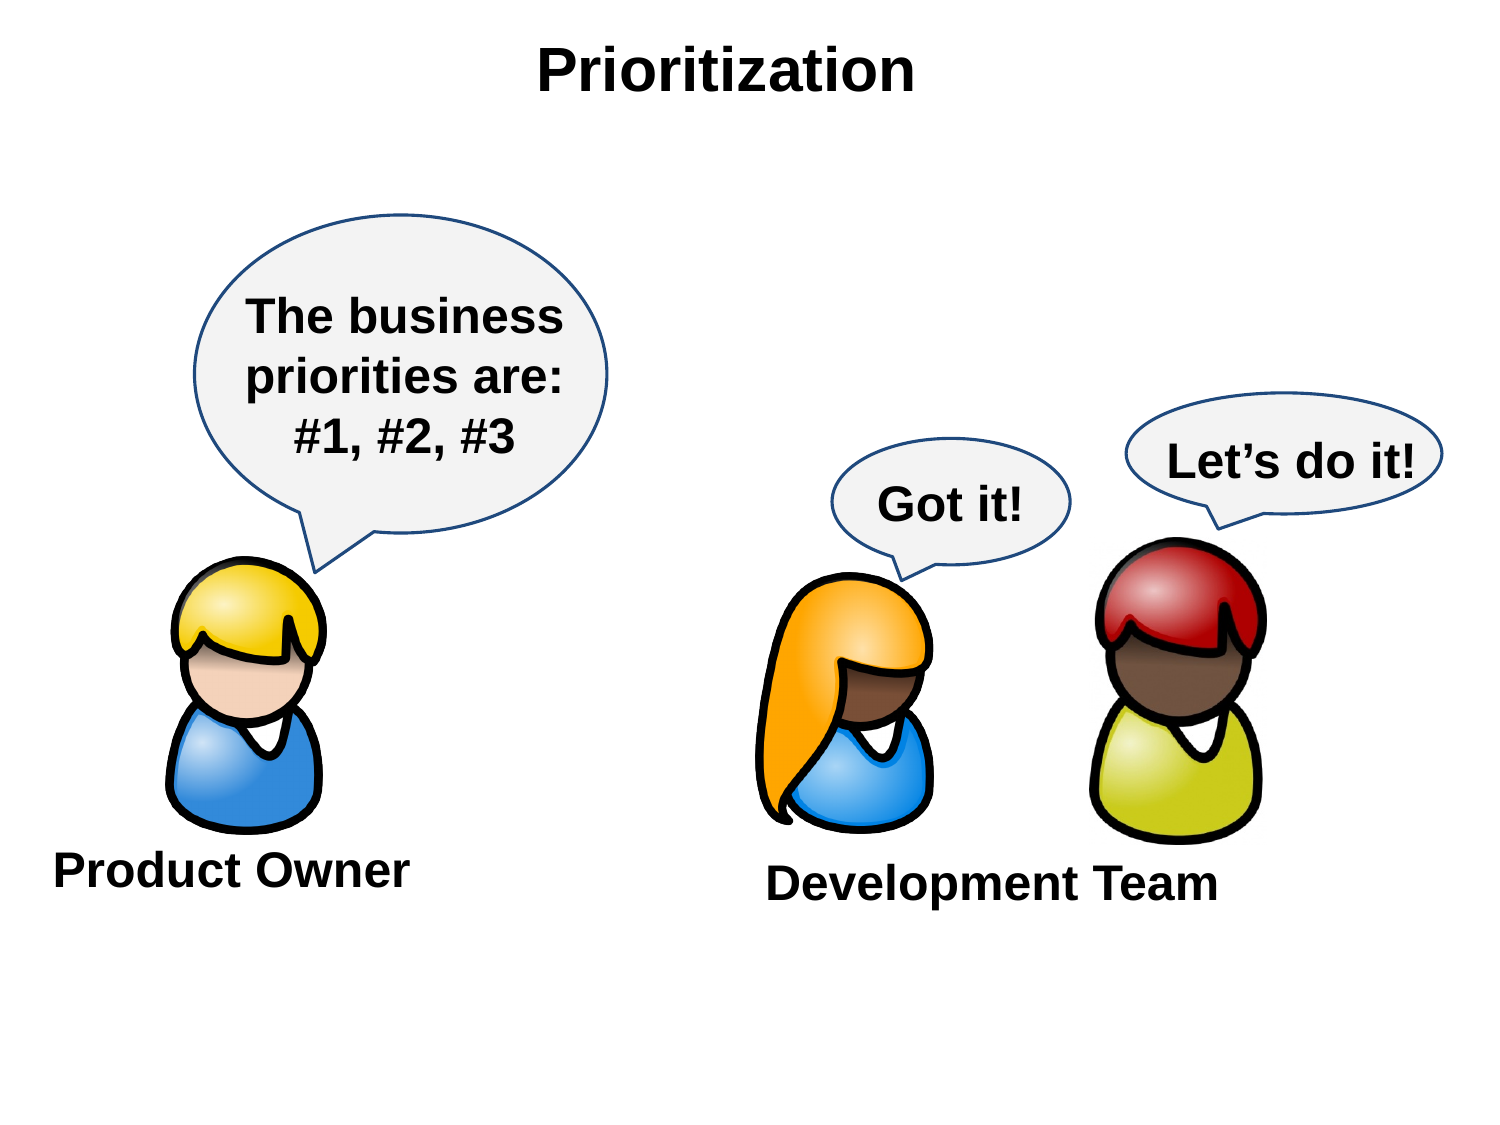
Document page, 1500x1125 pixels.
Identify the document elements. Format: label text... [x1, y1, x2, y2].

text_box Let’s do it! [1133, 413, 1450, 511]
text_box [194, 298, 219, 450]
text_box [1057, 472, 1071, 531]
text_box [246, 214, 555, 268]
text_box [287, 507, 514, 573]
text_box [868, 438, 1034, 456]
text_box Development Team [750, 835, 1356, 962]
text_box [590, 310, 607, 437]
text_box [1126, 435, 1133, 471]
text_box [847, 533, 1055, 581]
text_box Product Owner [37, 822, 476, 920]
text_box Got it! [844, 456, 1057, 533]
text_box The business priorities are: #1, #2, #3 [219, 268, 590, 507]
picture [755, 572, 934, 834]
text_box [832, 474, 844, 530]
text_box [1208, 511, 1333, 530]
text_box Prioritization [521, 14, 956, 136]
picture [165, 556, 327, 822]
text_box [1166, 392, 1402, 413]
picture [1089, 537, 1267, 845]
